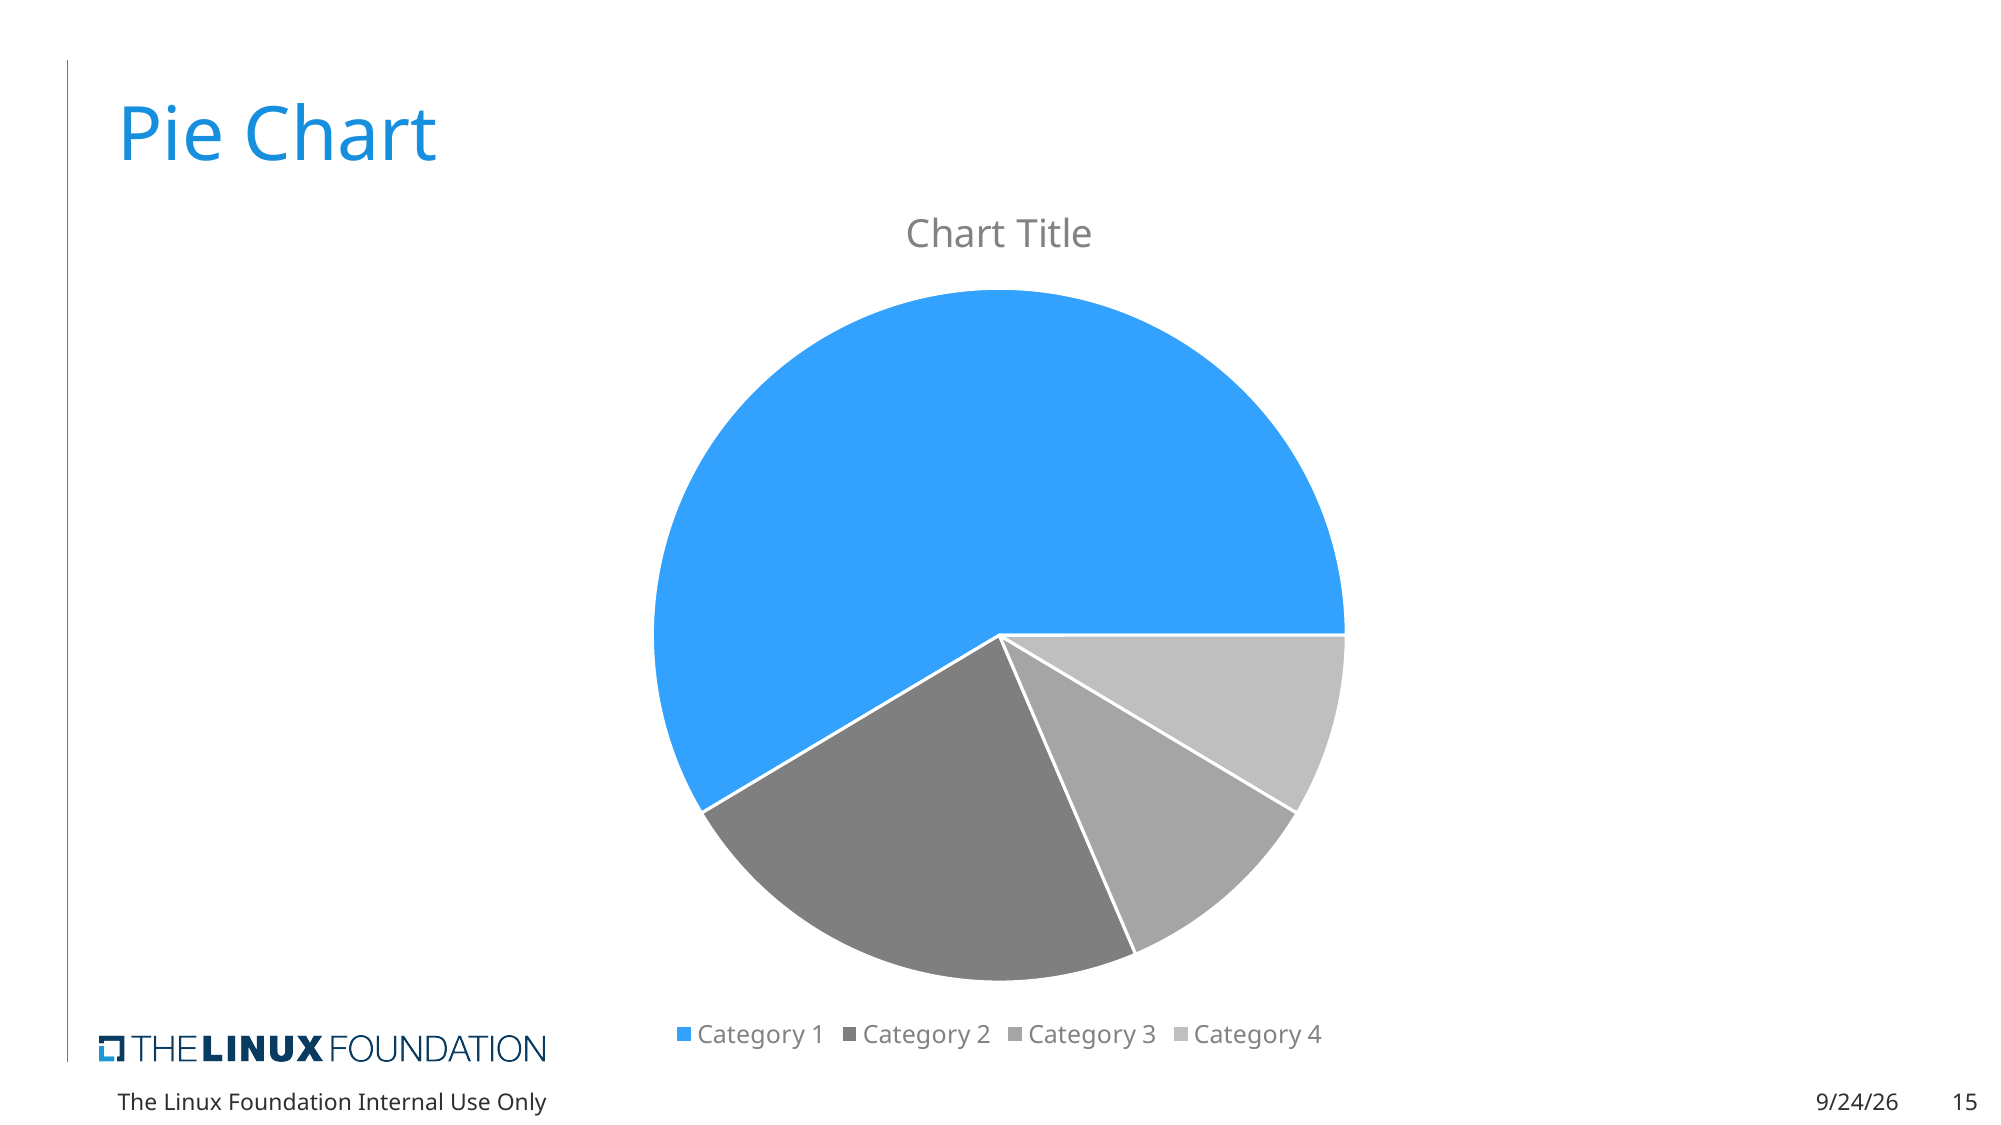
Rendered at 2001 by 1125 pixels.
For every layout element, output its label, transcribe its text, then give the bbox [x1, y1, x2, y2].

chart [332, 168, 1667, 1058]
text_box 15 [1936, 1080, 2000, 1125]
text_box The Linux Foundation Internal Use Only [102, 1078, 656, 1124]
text_box 8/14/2017 [1800, 1080, 1936, 1125]
title Pie Chart [102, 59, 1897, 214]
